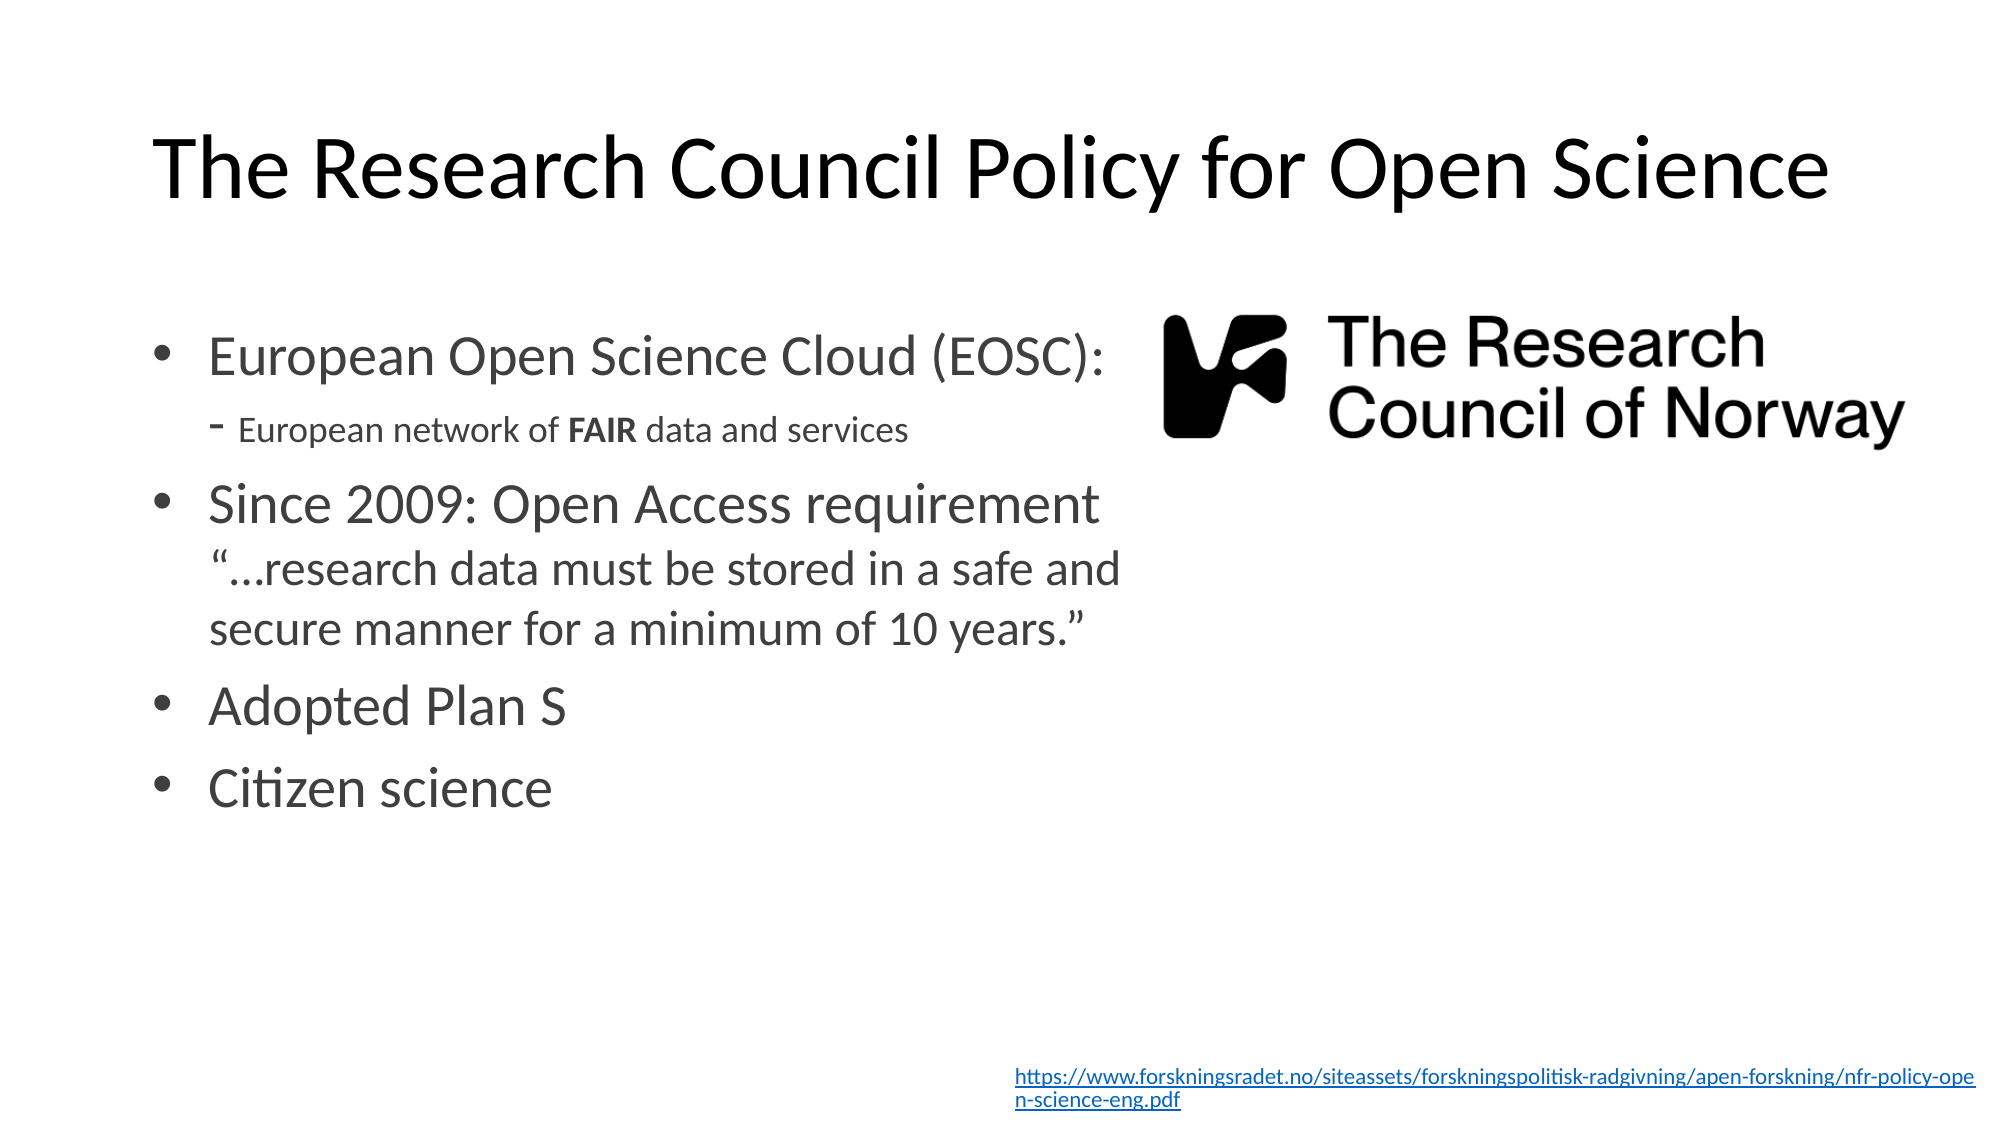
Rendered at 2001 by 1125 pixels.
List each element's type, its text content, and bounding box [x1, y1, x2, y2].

text_box https://www.forskningsradet.no/siteassets/forskningspolitisk-radgivning/apen-forskning/nfr-policy-open-science-eng.pdf [999, 1054, 2000, 1125]
title The Research Council Policy for Open Science [137, 59, 1863, 278]
text_box European Open Science Cloud (EOSC): - European network of FAIR data and services Since 2009: Open Access requirement “…research data must be stored in a safe and secure manner for a minimum of 10 years.” Adopted Plan S Citizen science [137, 309, 1161, 1082]
picture [1086, 237, 1914, 516]
